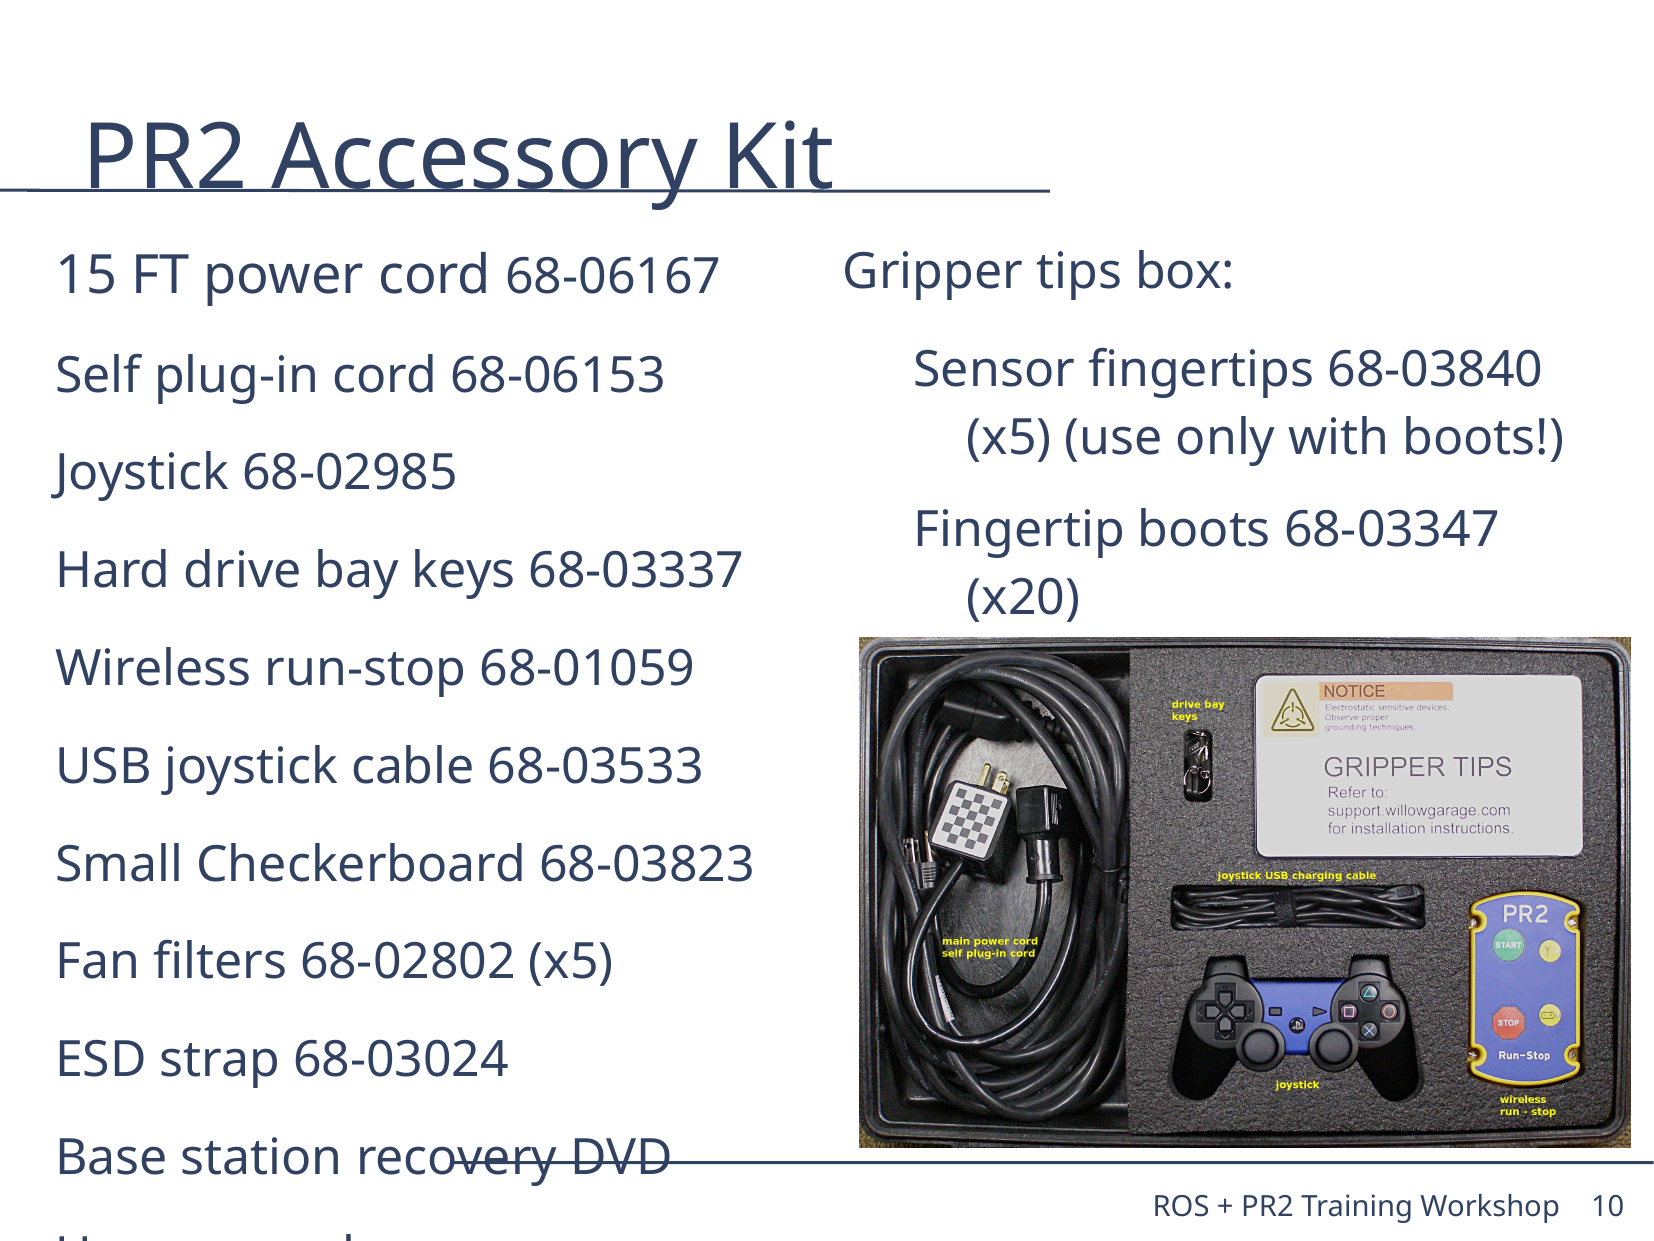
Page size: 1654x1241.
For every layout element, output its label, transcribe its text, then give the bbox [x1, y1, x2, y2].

title PR2 Accessory Kit [82, 49, 1571, 235]
picture [859, 637, 1631, 1148]
list Gripper tips box: Sensor fingertips 68-03840 (x5) (use only with boots!) Fingertip boots 68-03347 (x20) [863, 235, 1625, 637]
list 15 FT power cord 68-06167 Self plug-in cord 68-06153 Joystick 68-02985 Hard drive bay keys 68-03337 Wireless run-stop 68-01059 USB joystick cable 68-03533 Small Checkerboard 68-03823 Fan filters 68-02802 (x5) ESD strap 68-03024 Base station recovery DVD User manual [37, 235, 863, 1201]
